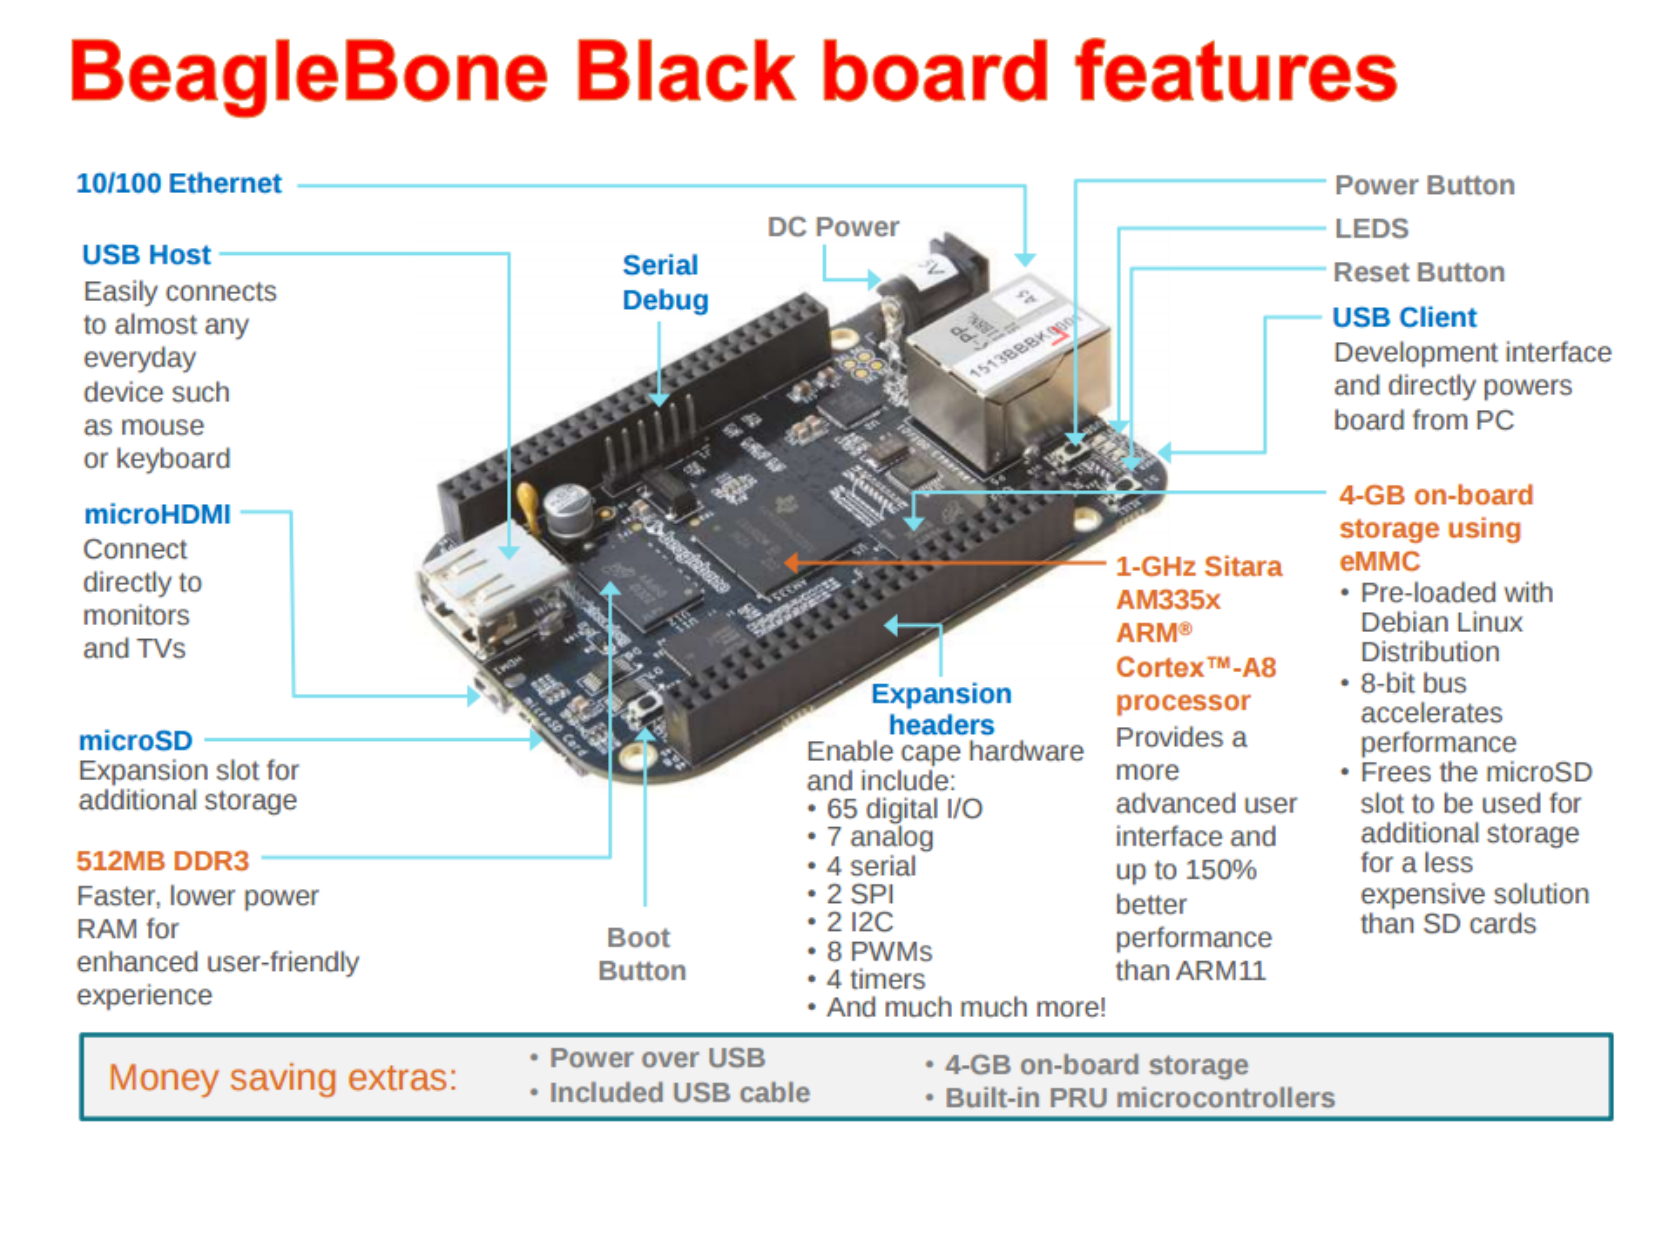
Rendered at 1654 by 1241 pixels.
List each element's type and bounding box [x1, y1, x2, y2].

picture [60, 24, 1621, 1126]
